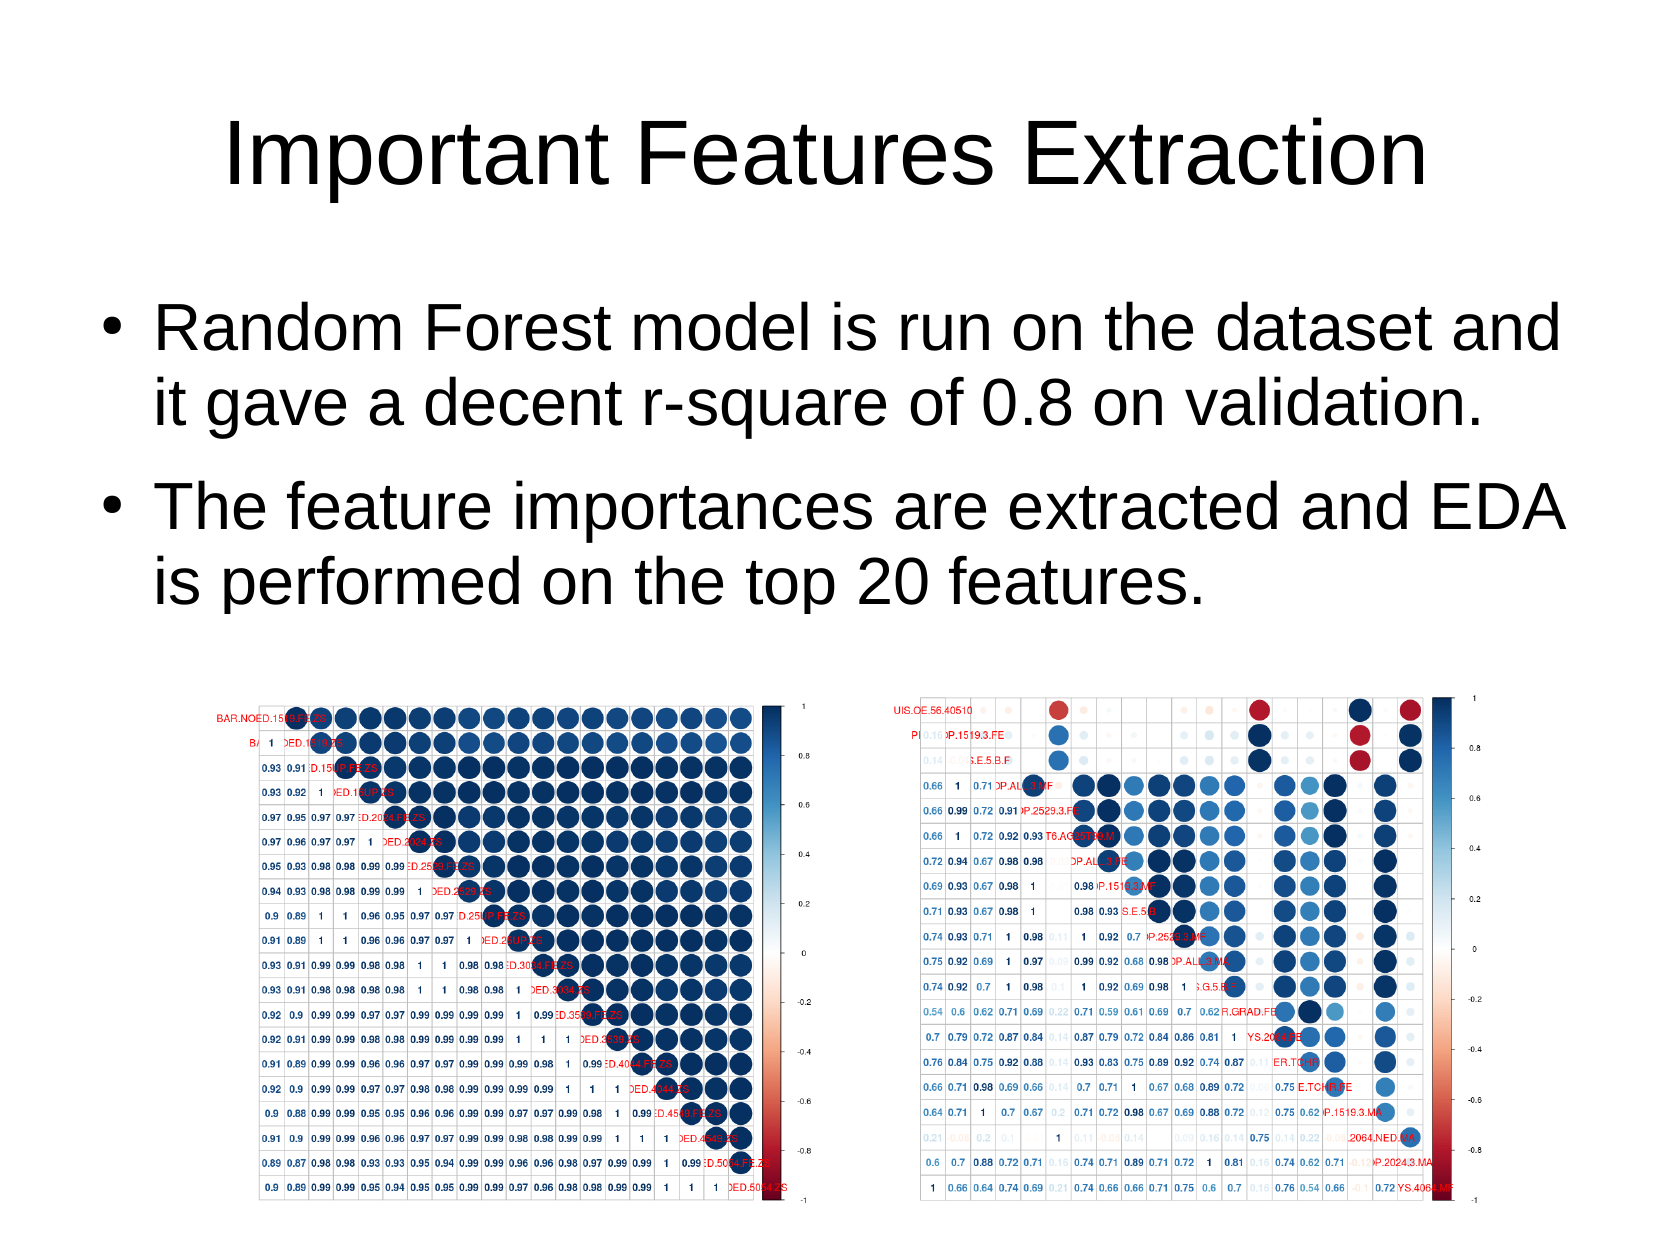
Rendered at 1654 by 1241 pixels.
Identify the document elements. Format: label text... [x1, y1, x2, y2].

title Important Features Extraction [82, 49, 1571, 257]
picture [864, 608, 1498, 1241]
picture [200, 614, 827, 1241]
list Random Forest model is run on the dataset and it gave a decent r-square of 0.8 on validation. The feature importances are extracted and EDA is performed on the top 20 features. [82, 290, 1571, 1010]
